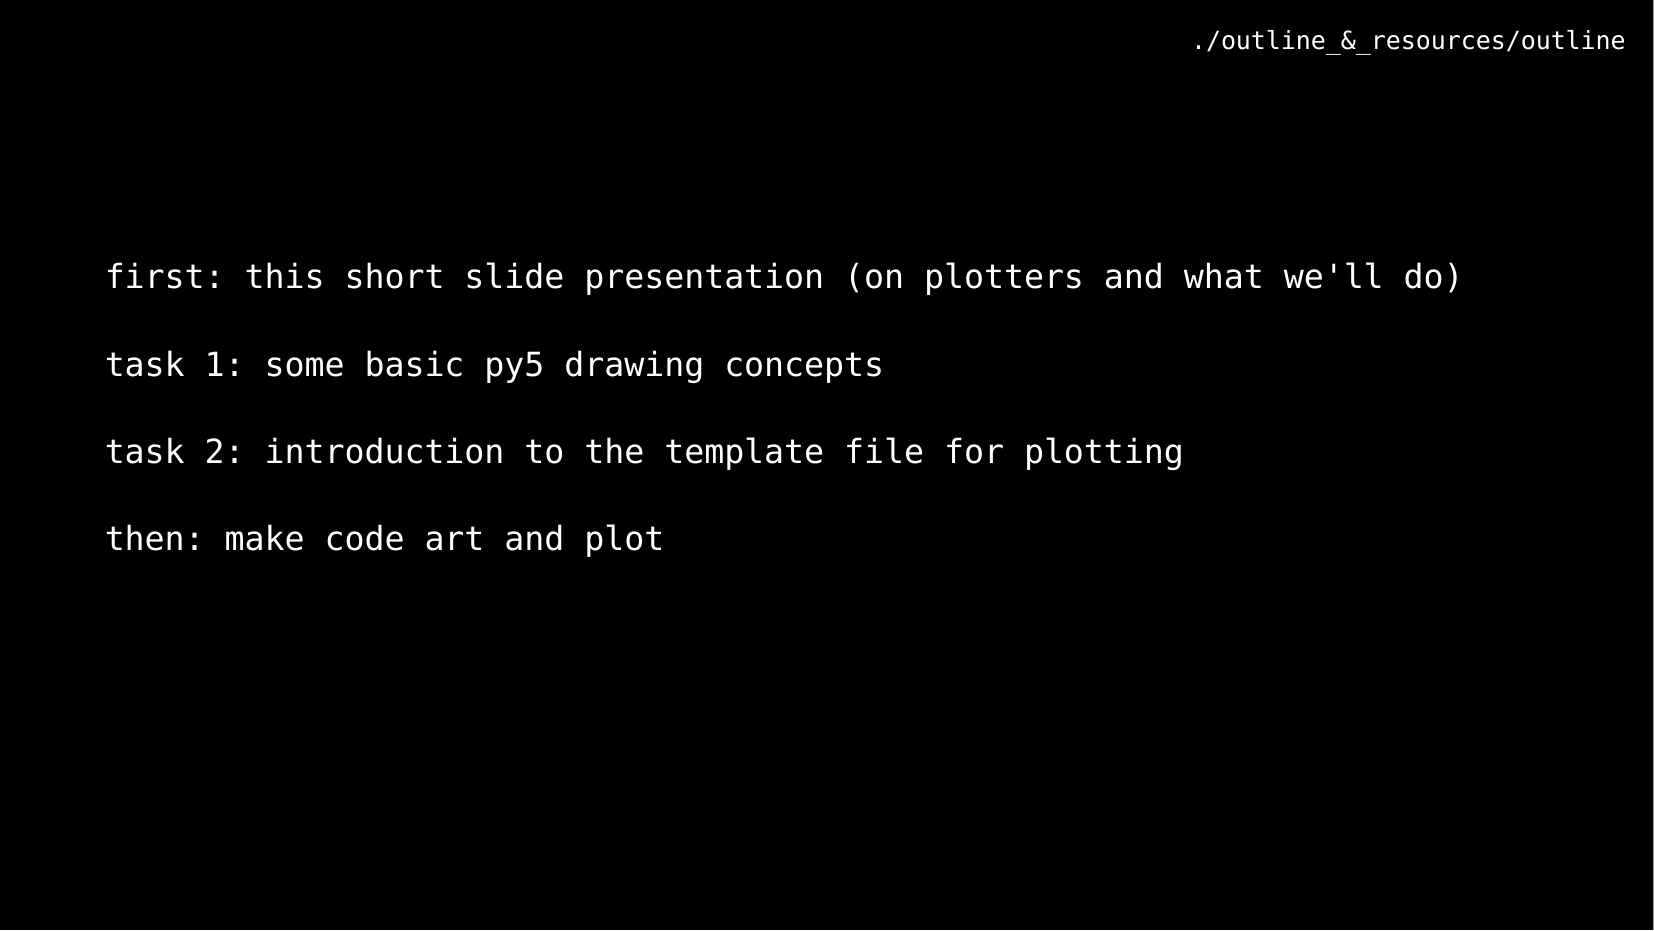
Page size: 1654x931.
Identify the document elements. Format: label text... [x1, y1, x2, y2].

text_box first: this short slide presentation (on plotters and what we'll do) task 1: some basic py5 drawing concepts task 2: introduction to the template file for plotting then: make code art and plot [90, 231, 1576, 566]
text_box ./outline_&_resources/outline [15, 18, 1641, 67]
